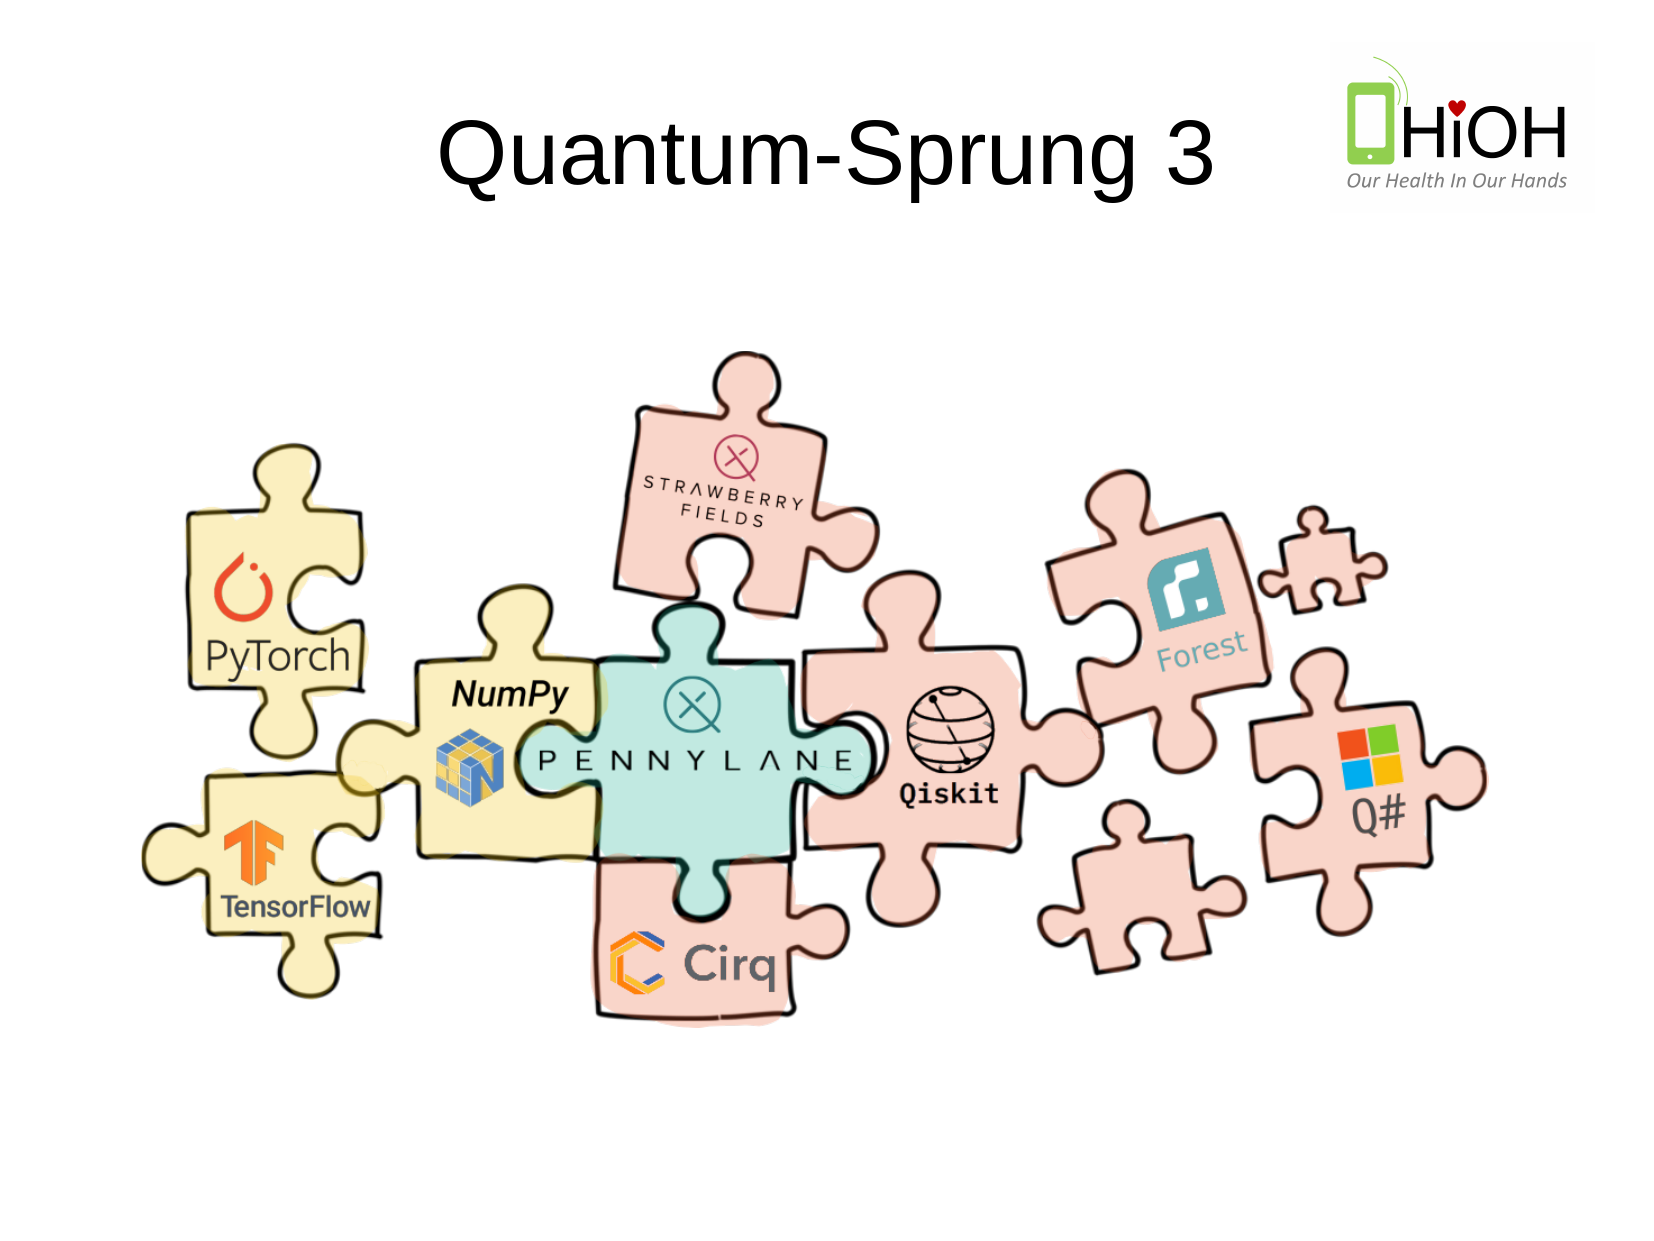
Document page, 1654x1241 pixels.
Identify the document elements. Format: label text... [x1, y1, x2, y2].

picture [141, 351, 1489, 1028]
title Quantum-Sprung 3 [82, 49, 1571, 257]
picture [1330, 42, 1595, 213]
